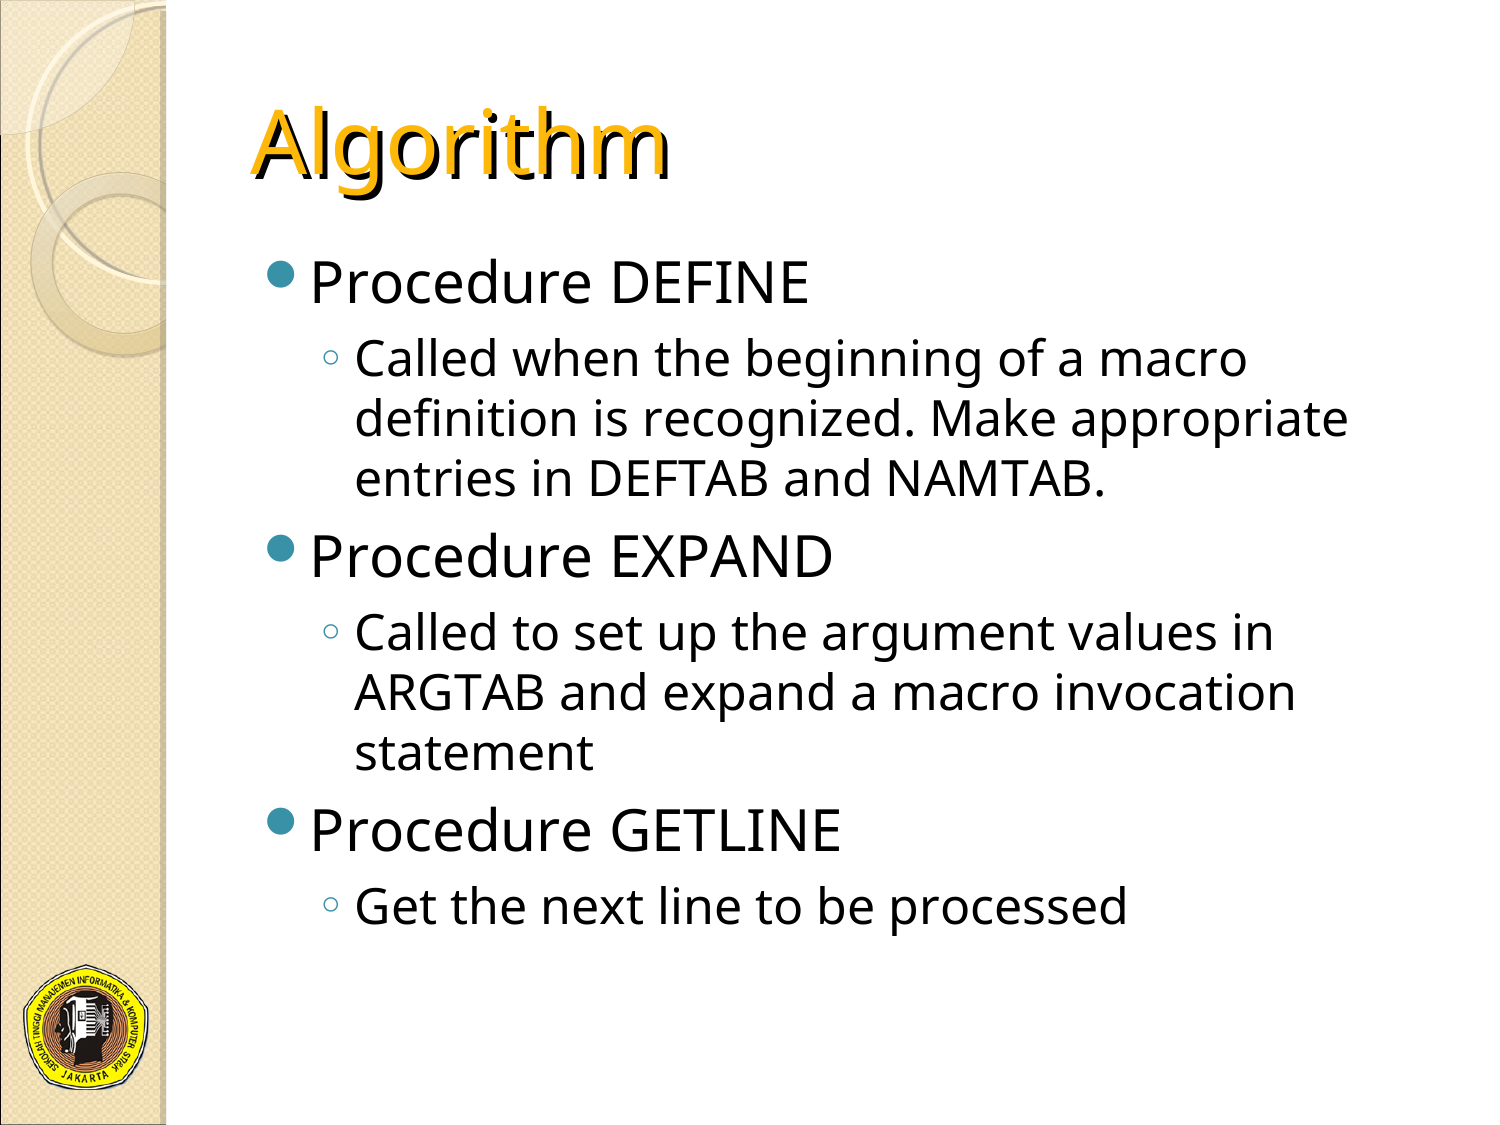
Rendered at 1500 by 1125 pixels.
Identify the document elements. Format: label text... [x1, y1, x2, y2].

picture [0, 10, 166, 1125]
text_box Procedure DEFINE Called when the beginning of a macro definition is recognized. Make appropriate entries in DEFTAB and NAMTAB. Procedure EXPAND Called to set up the argument values in ARGTAB and expand a macro invocation statement Procedure GETLINE Get the next line to be processed [235, 237, 1466, 1026]
text_box Algorithm [235, 45, 1466, 233]
picture [136, 0, 166, 4]
